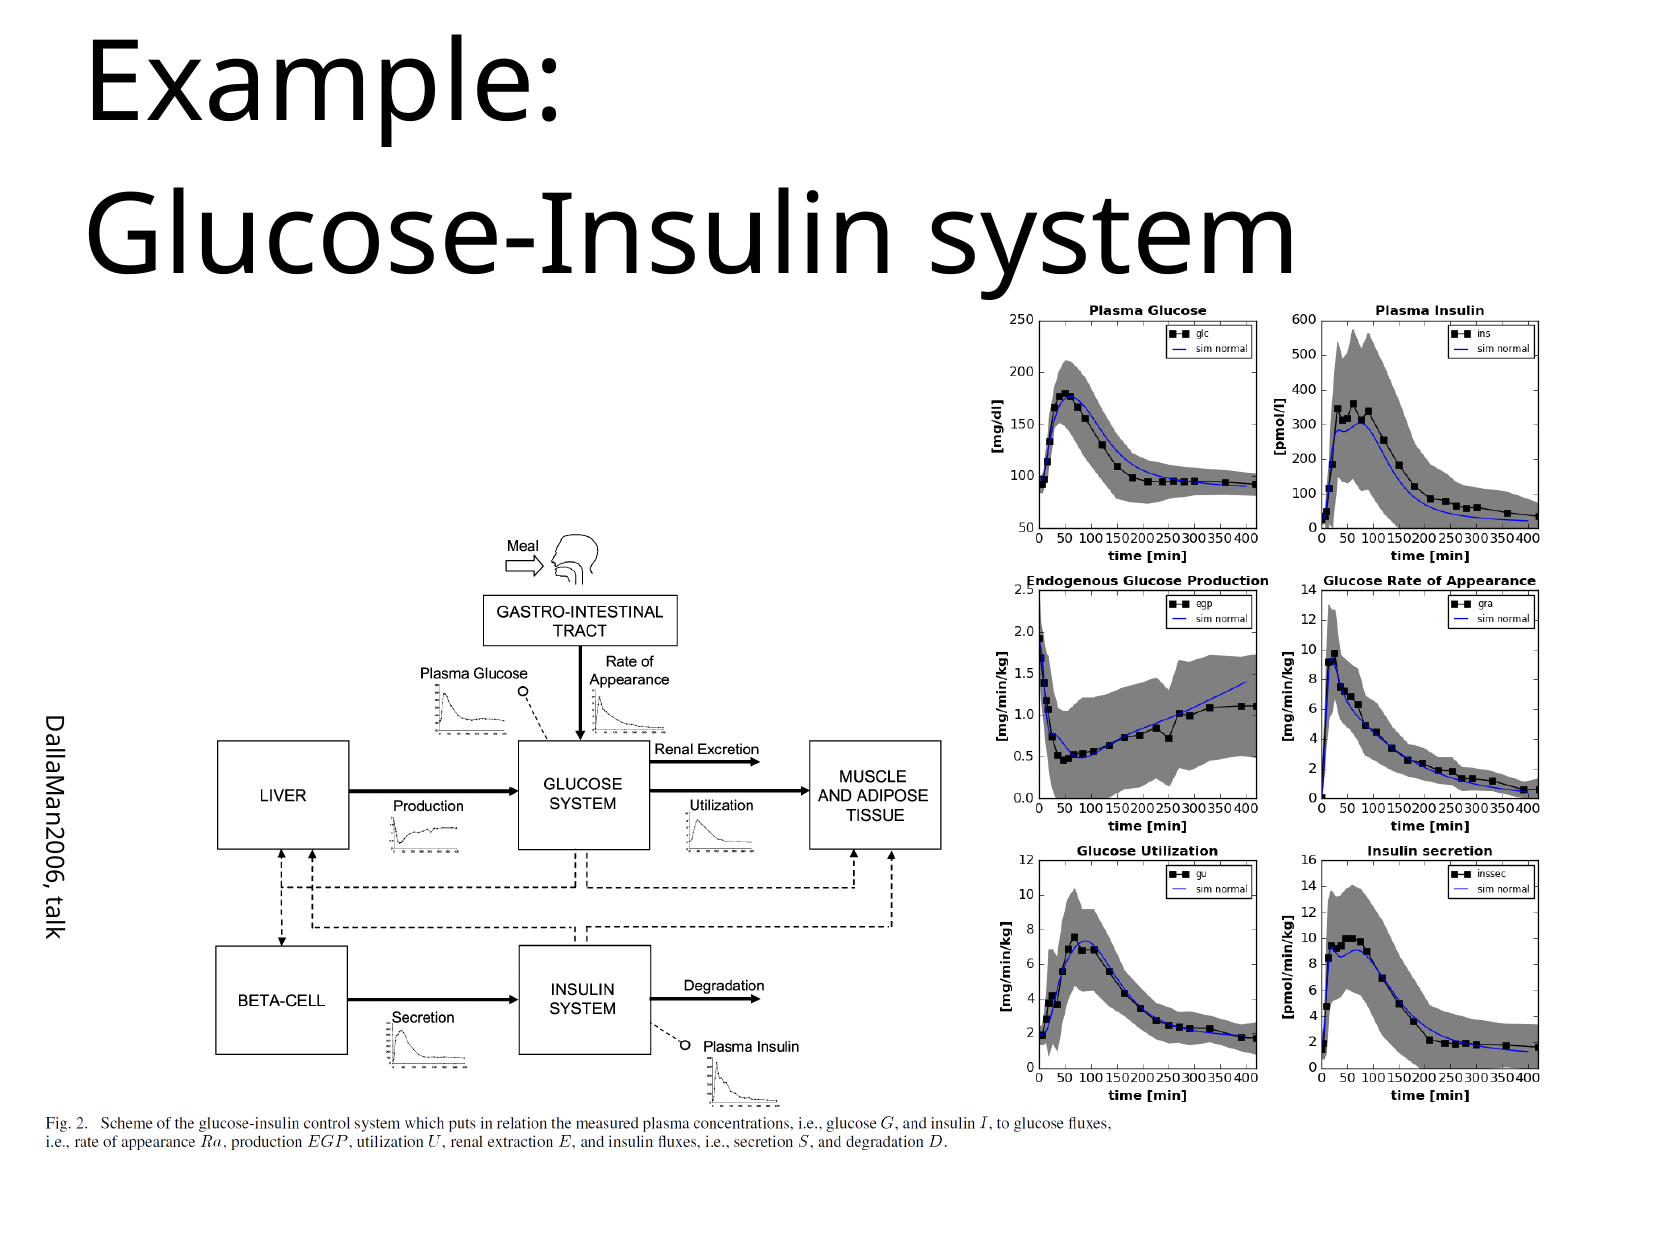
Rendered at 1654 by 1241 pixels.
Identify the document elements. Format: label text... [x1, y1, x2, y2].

text_box DallaMan2006, talk [36, 700, 81, 946]
title Example: Glucose-Insulin system [82, 4, 1571, 302]
picture [45, 297, 1548, 1150]
